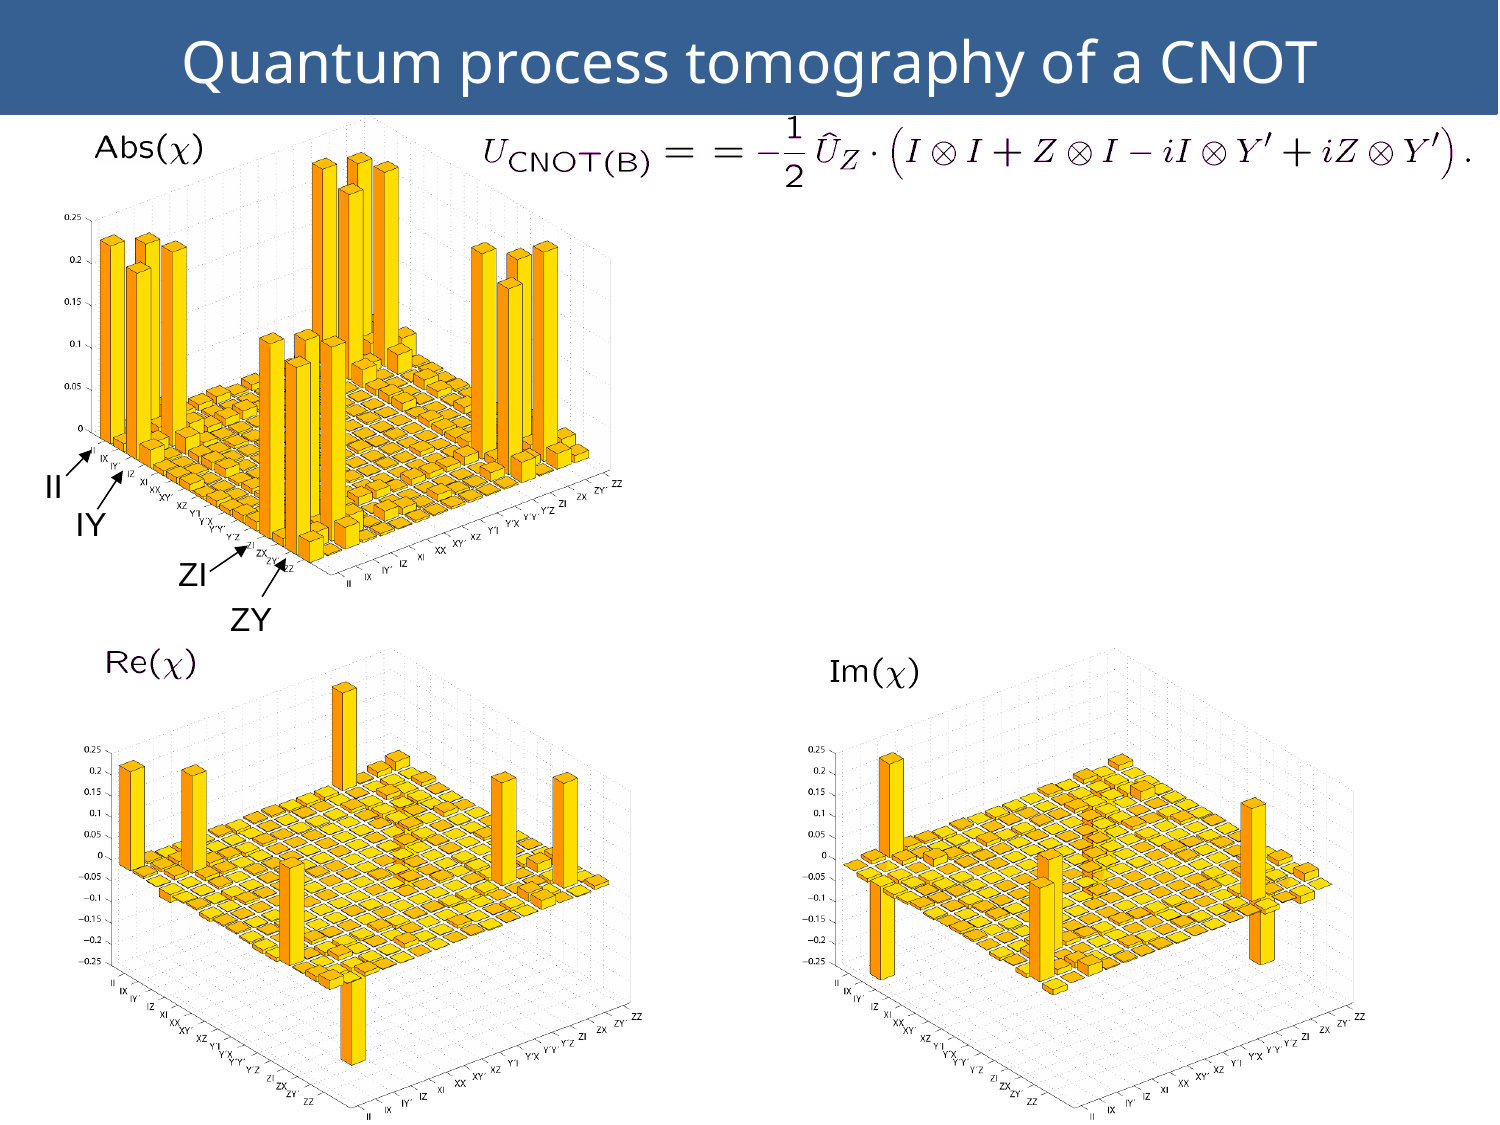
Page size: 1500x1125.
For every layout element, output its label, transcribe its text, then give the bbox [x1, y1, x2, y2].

text_box ZI [163, 545, 223, 602]
text_box II [29, 458, 78, 514]
text_box IY [60, 495, 122, 552]
picture [802, 648, 1365, 1122]
picture [64, 114, 1471, 589]
picture [78, 648, 642, 1122]
text_box ZY [215, 590, 288, 646]
text_box Quantum process tomography of a CNOT [46, 17, 1454, 103]
